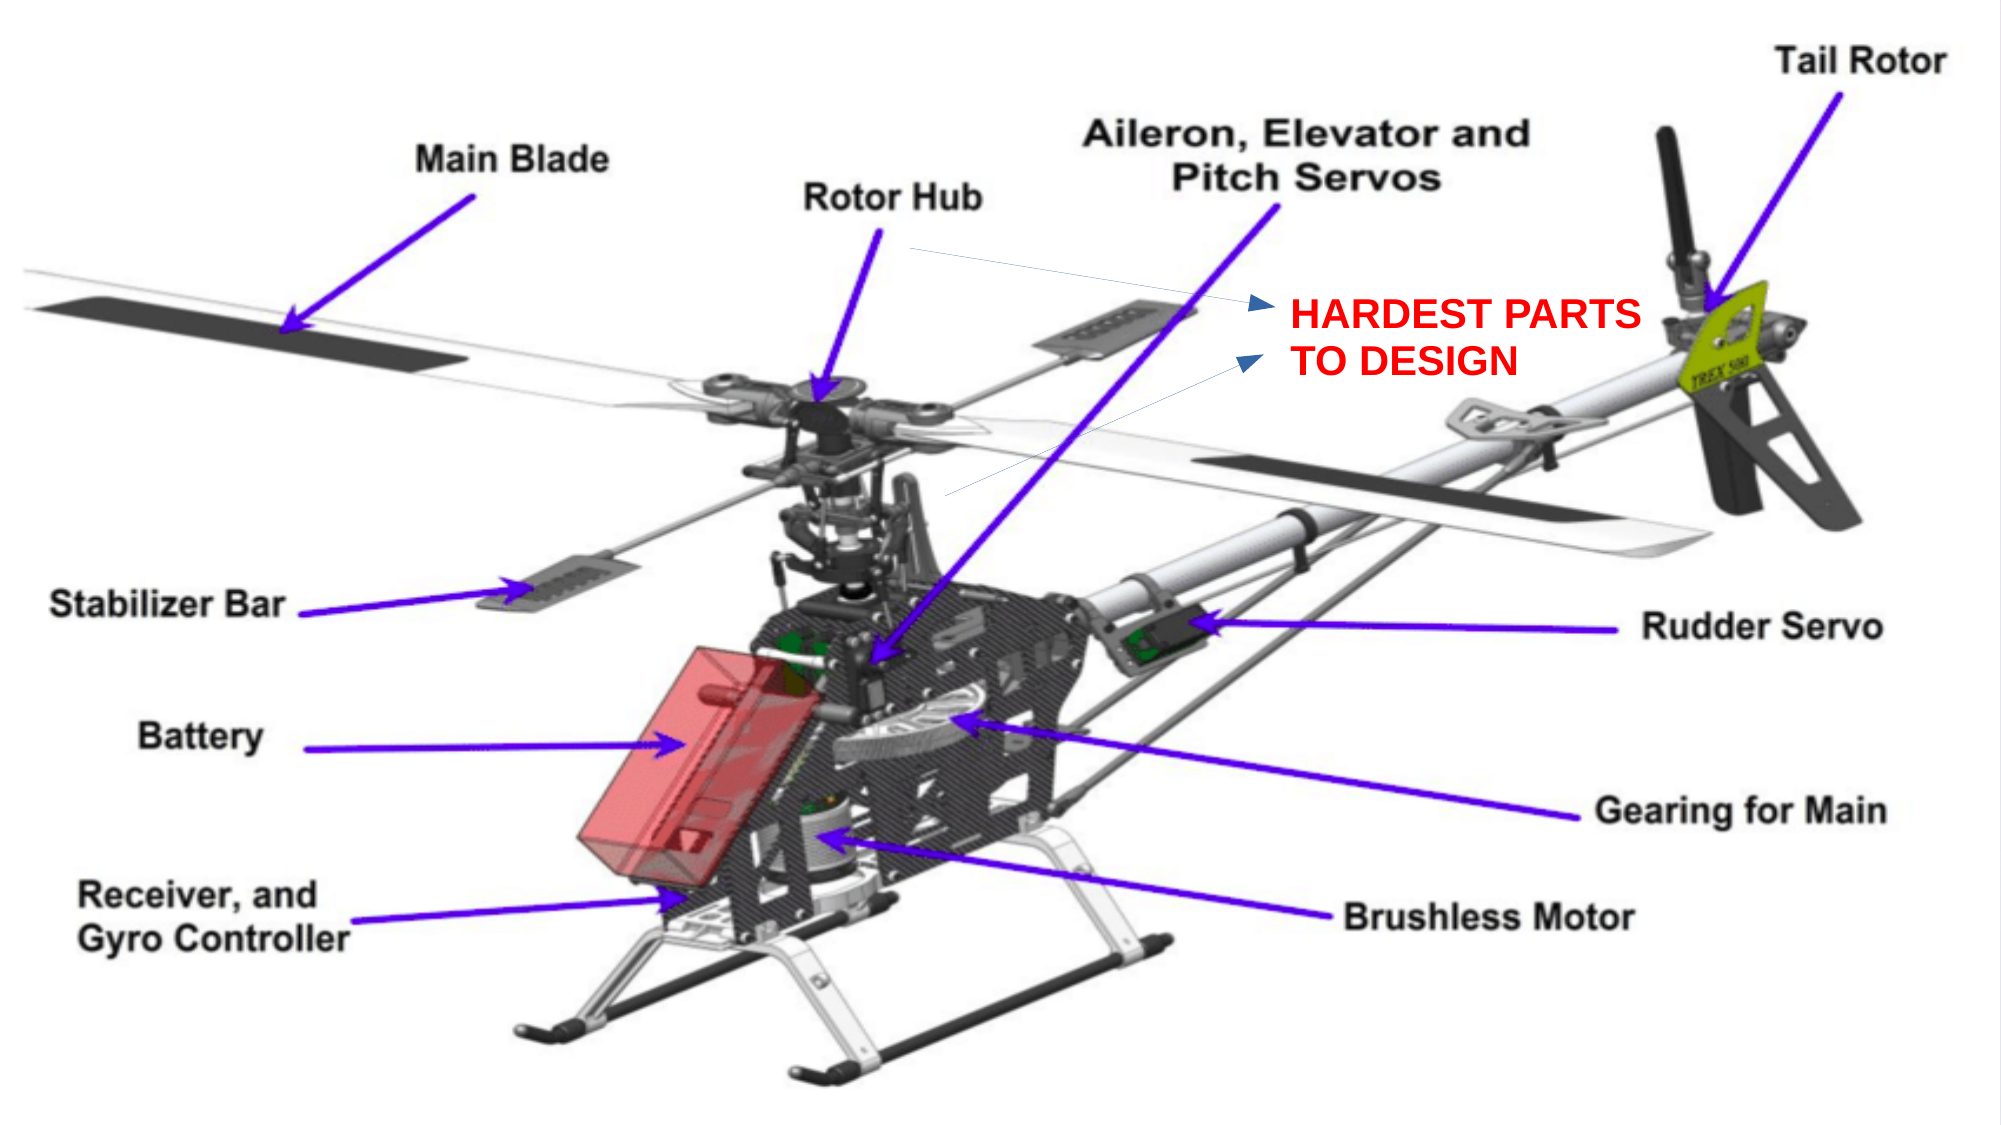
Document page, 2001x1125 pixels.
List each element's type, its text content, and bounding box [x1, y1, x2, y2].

picture [0, 0, 2001, 1125]
text_box HARDEST PARTS TO DESIGN [1275, 283, 1666, 392]
